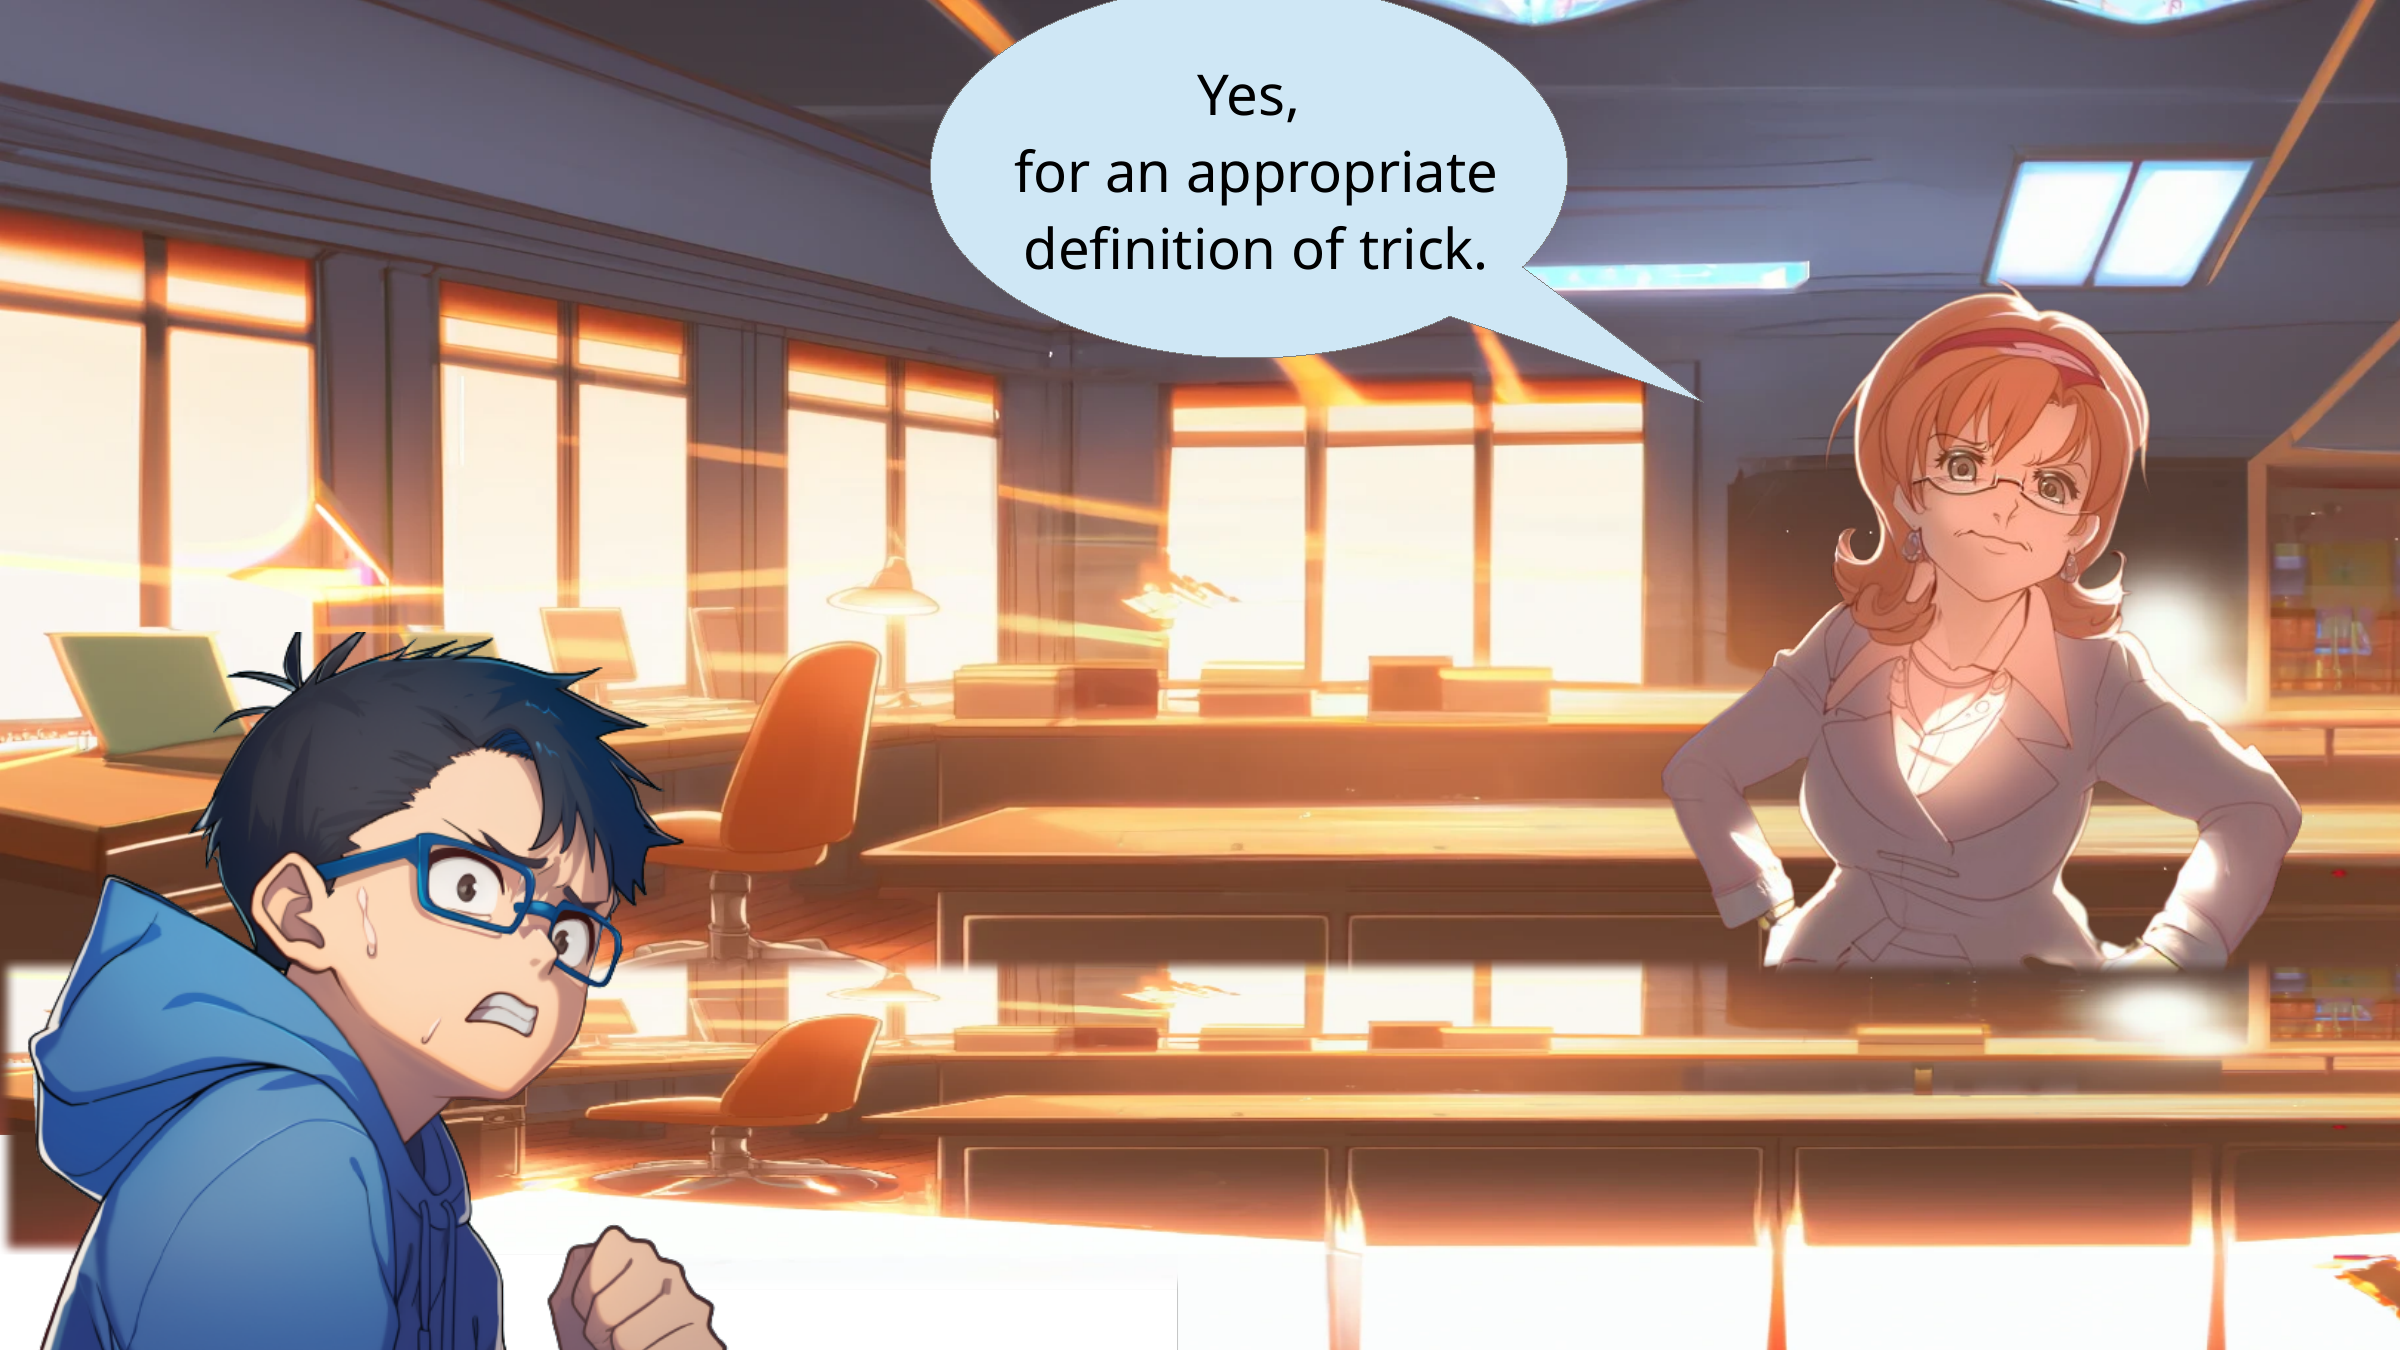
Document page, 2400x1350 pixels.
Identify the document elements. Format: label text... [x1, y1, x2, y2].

picture [0, 0, 2400, 1350]
text_box Yes, for an appropriate definition of trick. [930, 0, 1704, 403]
